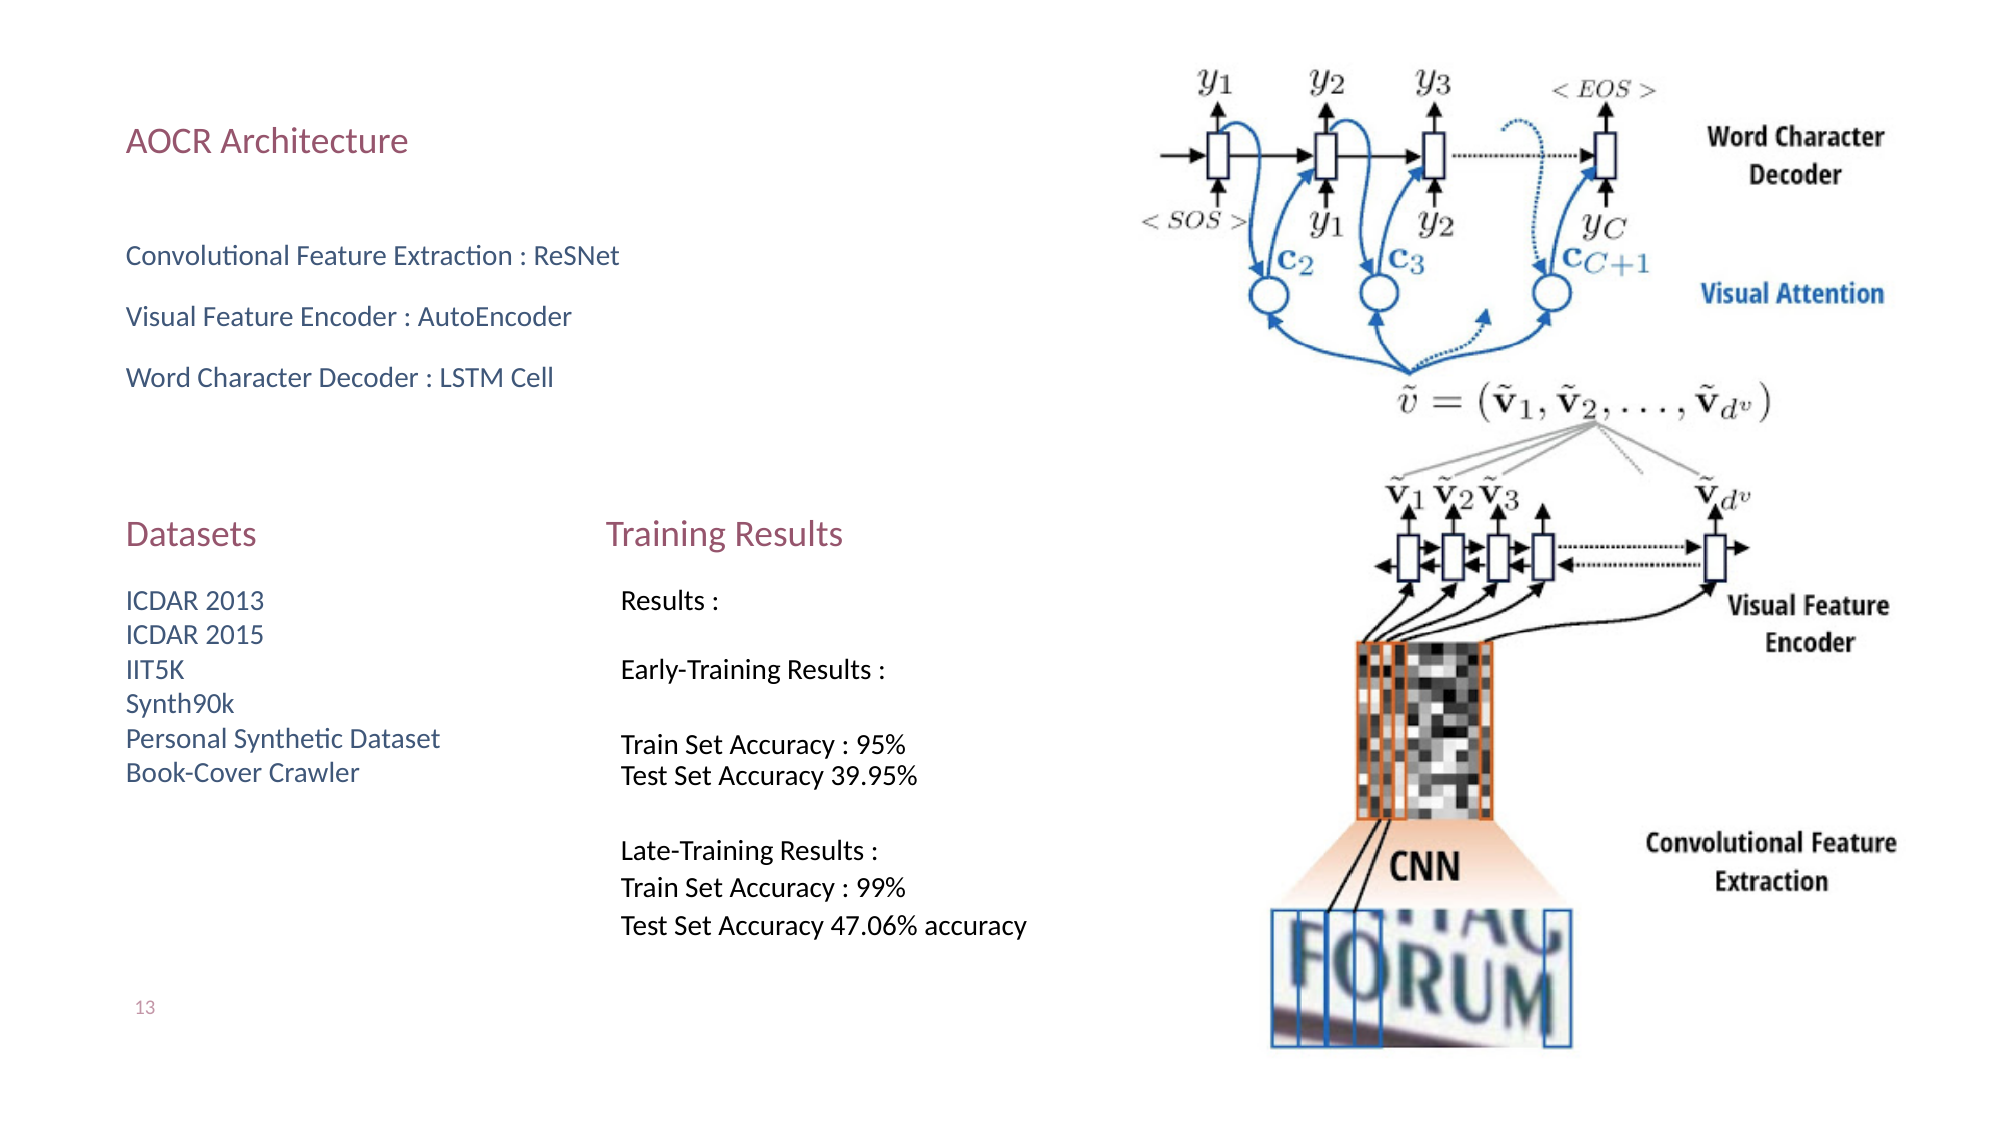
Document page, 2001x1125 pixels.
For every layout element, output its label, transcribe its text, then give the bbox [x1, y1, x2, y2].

list Convolutional Feature Extraction : ReSNet Visual Feature Encoder : AutoEncoder Word Character Decoder : LSTM Cell [120, 239, 872, 513]
list Datasets [120, 513, 600, 603]
list Results : Early-Training Results : Train Set Accuracy : 95% Test Set Accuracy 39.95% Late-Training Results : Train Set Accuracy : 99% Test Set Accuracy 47.06% accuracy [615, 585, 1426, 1036]
list ICDAR 2013 ICDAR 2015 IIT5K Synth90k Personal Synthetic Dataset Book-Cover Crawler [120, 603, 615, 796]
picture [1125, 57, 1906, 1066]
slide_number <number> [105, 993, 170, 1033]
list Training Results [600, 513, 931, 603]
list AOCR Architecture [120, 121, 872, 211]
